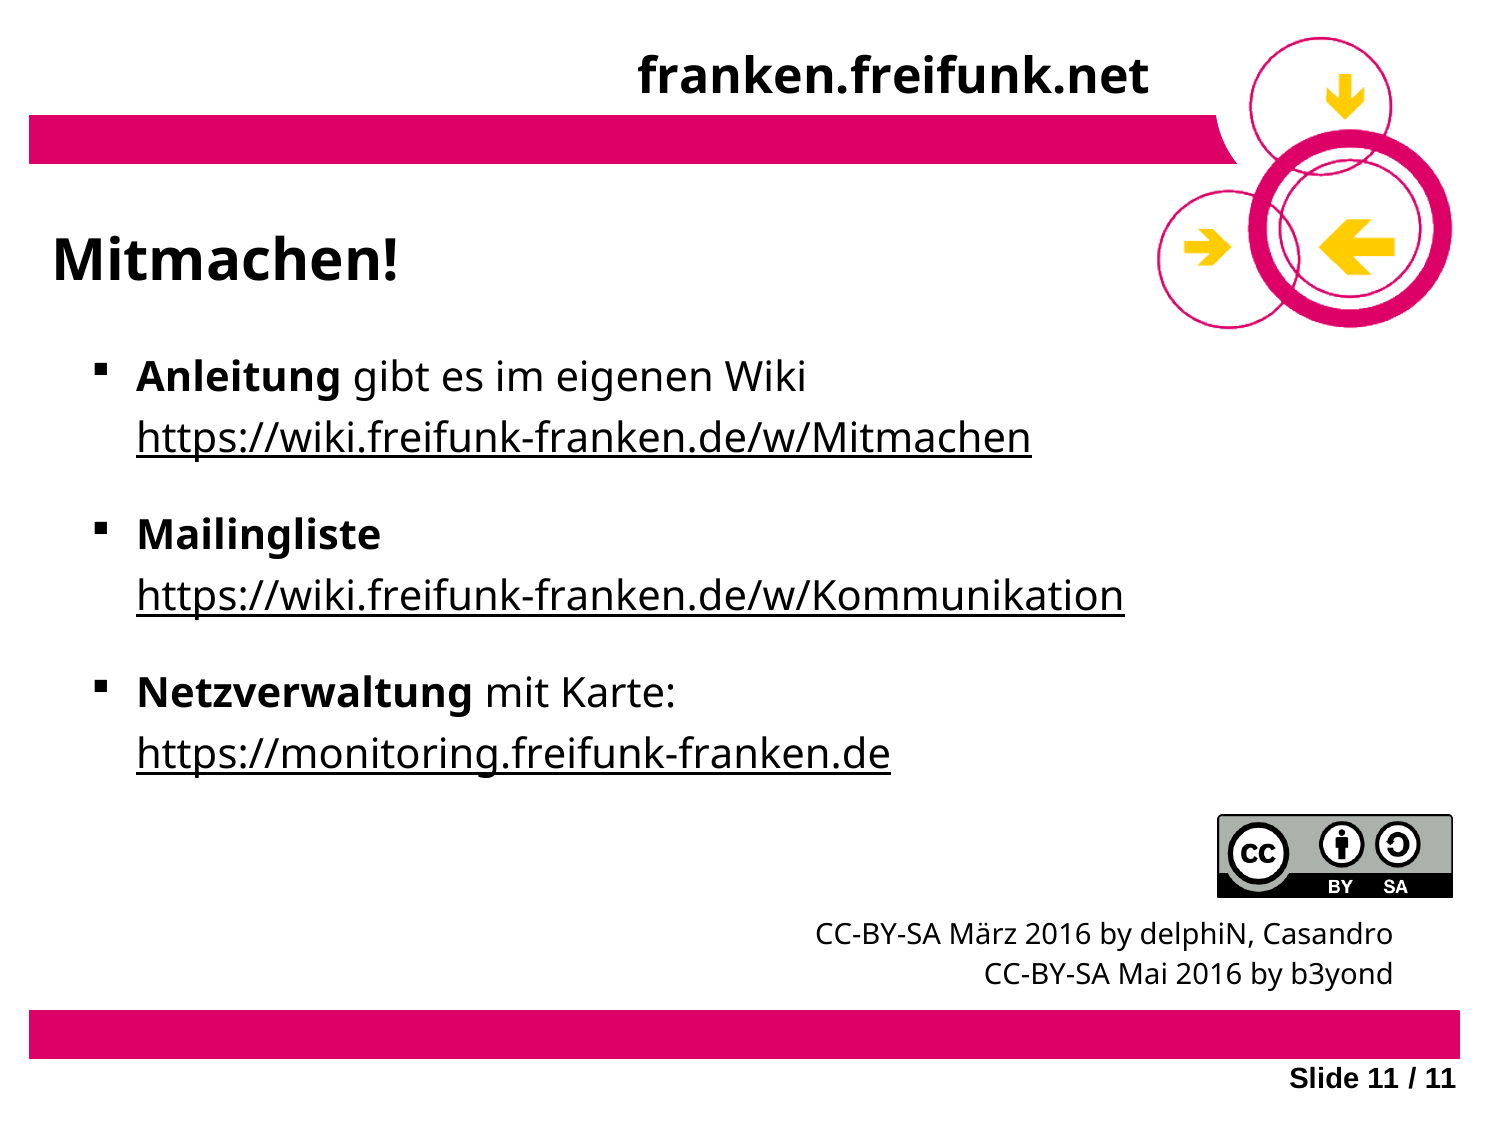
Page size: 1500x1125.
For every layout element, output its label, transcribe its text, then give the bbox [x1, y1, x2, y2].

text_box Mitmachen! [51, 212, 1123, 292]
text_box Anleitung gibt es im eigenen Wiki https://wiki.freifunk-franken.de/w/Mitmachen Mailingliste https://wiki.freifunk-franken.de/w/Kommunikation Netzverwaltung mit Karte: https://monitoring.freifunk-franken.de [61, 342, 1418, 1029]
picture [1150, 32, 1461, 332]
picture [1217, 814, 1453, 898]
text_box CC-BY-SA März 2016 by delphiN, Casandro CC-BY-SA Mai 2016 by b3yond [814, 913, 1465, 990]
